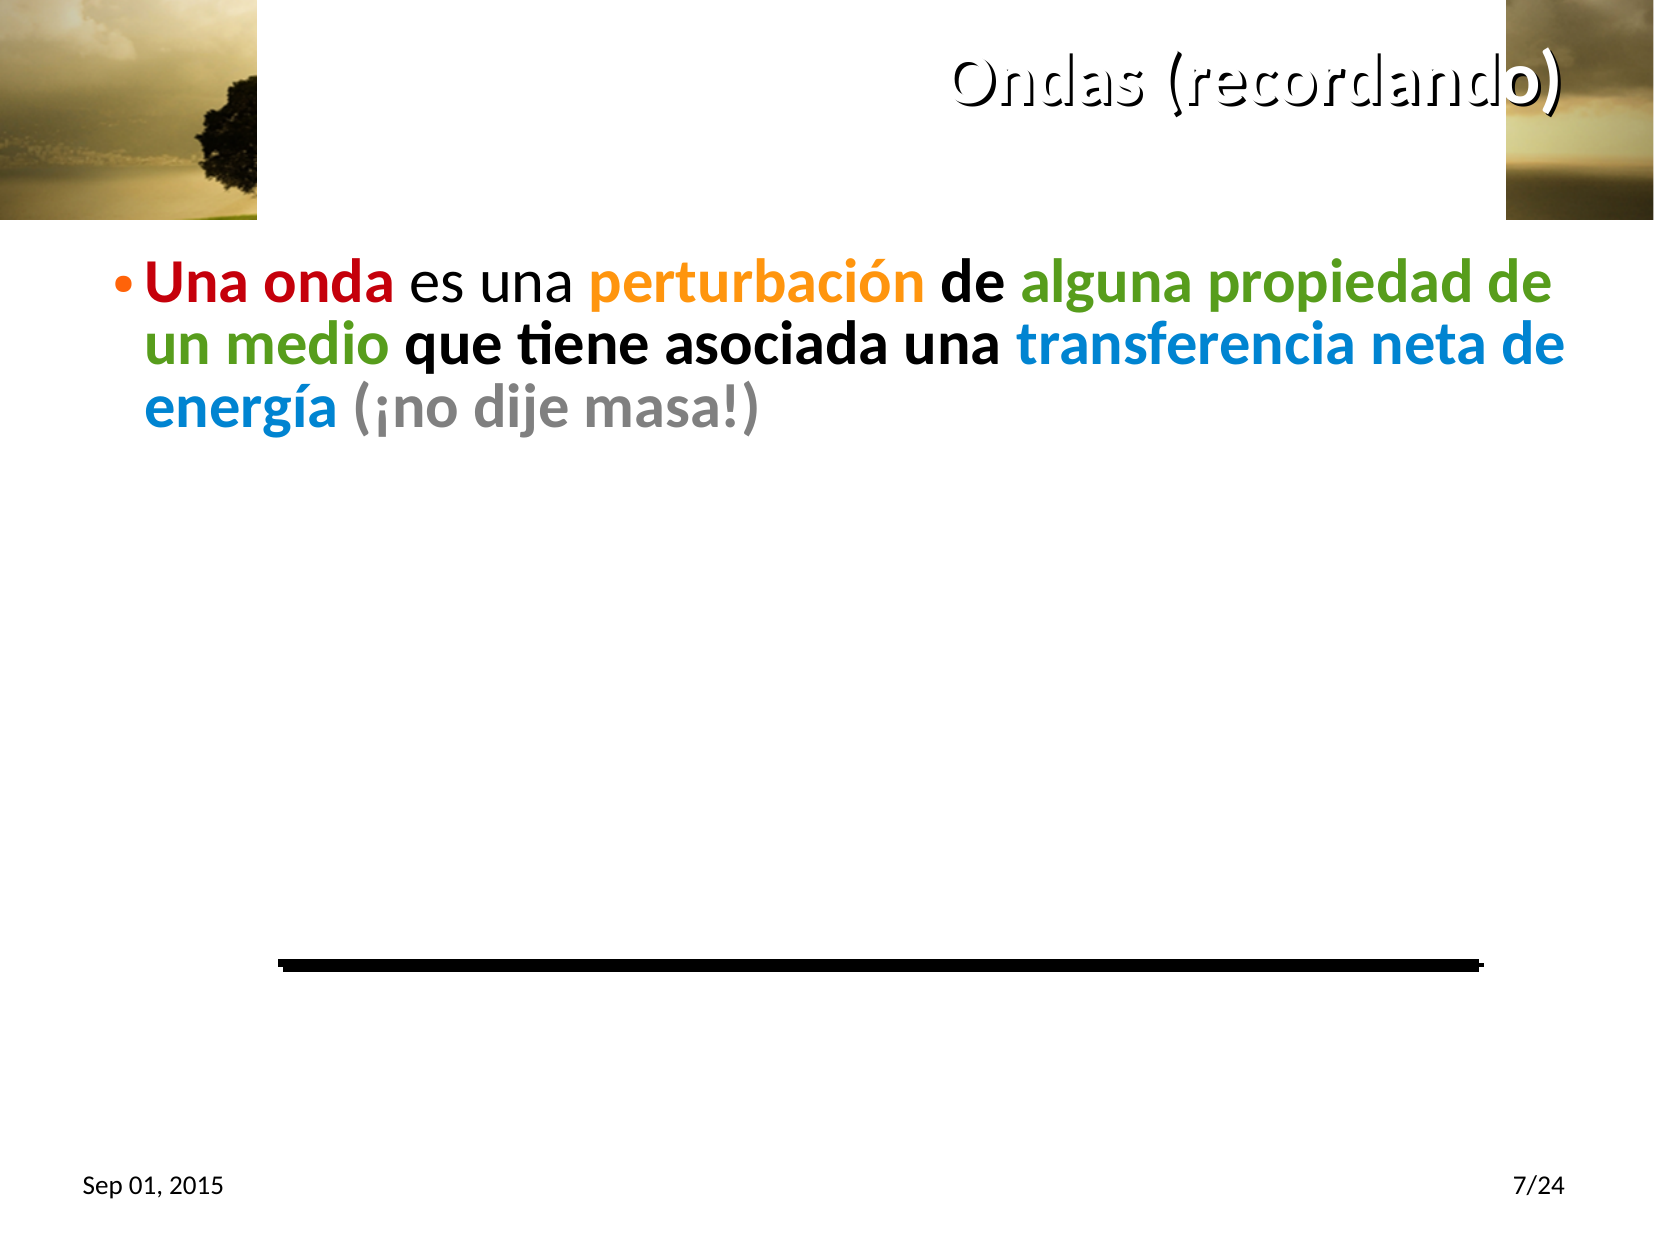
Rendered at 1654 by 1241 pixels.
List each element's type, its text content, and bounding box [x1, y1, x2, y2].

picture [257, 481, 1506, 1241]
title Ondas (recordando) [75, 19, 1564, 151]
picture [0, 0, 1654, 255]
list Una onda es una perturbación de alguna propiedad de un medio que tiene asociada una transferencia neta de energía (¡no dije masa!) [82, 255, 1571, 481]
